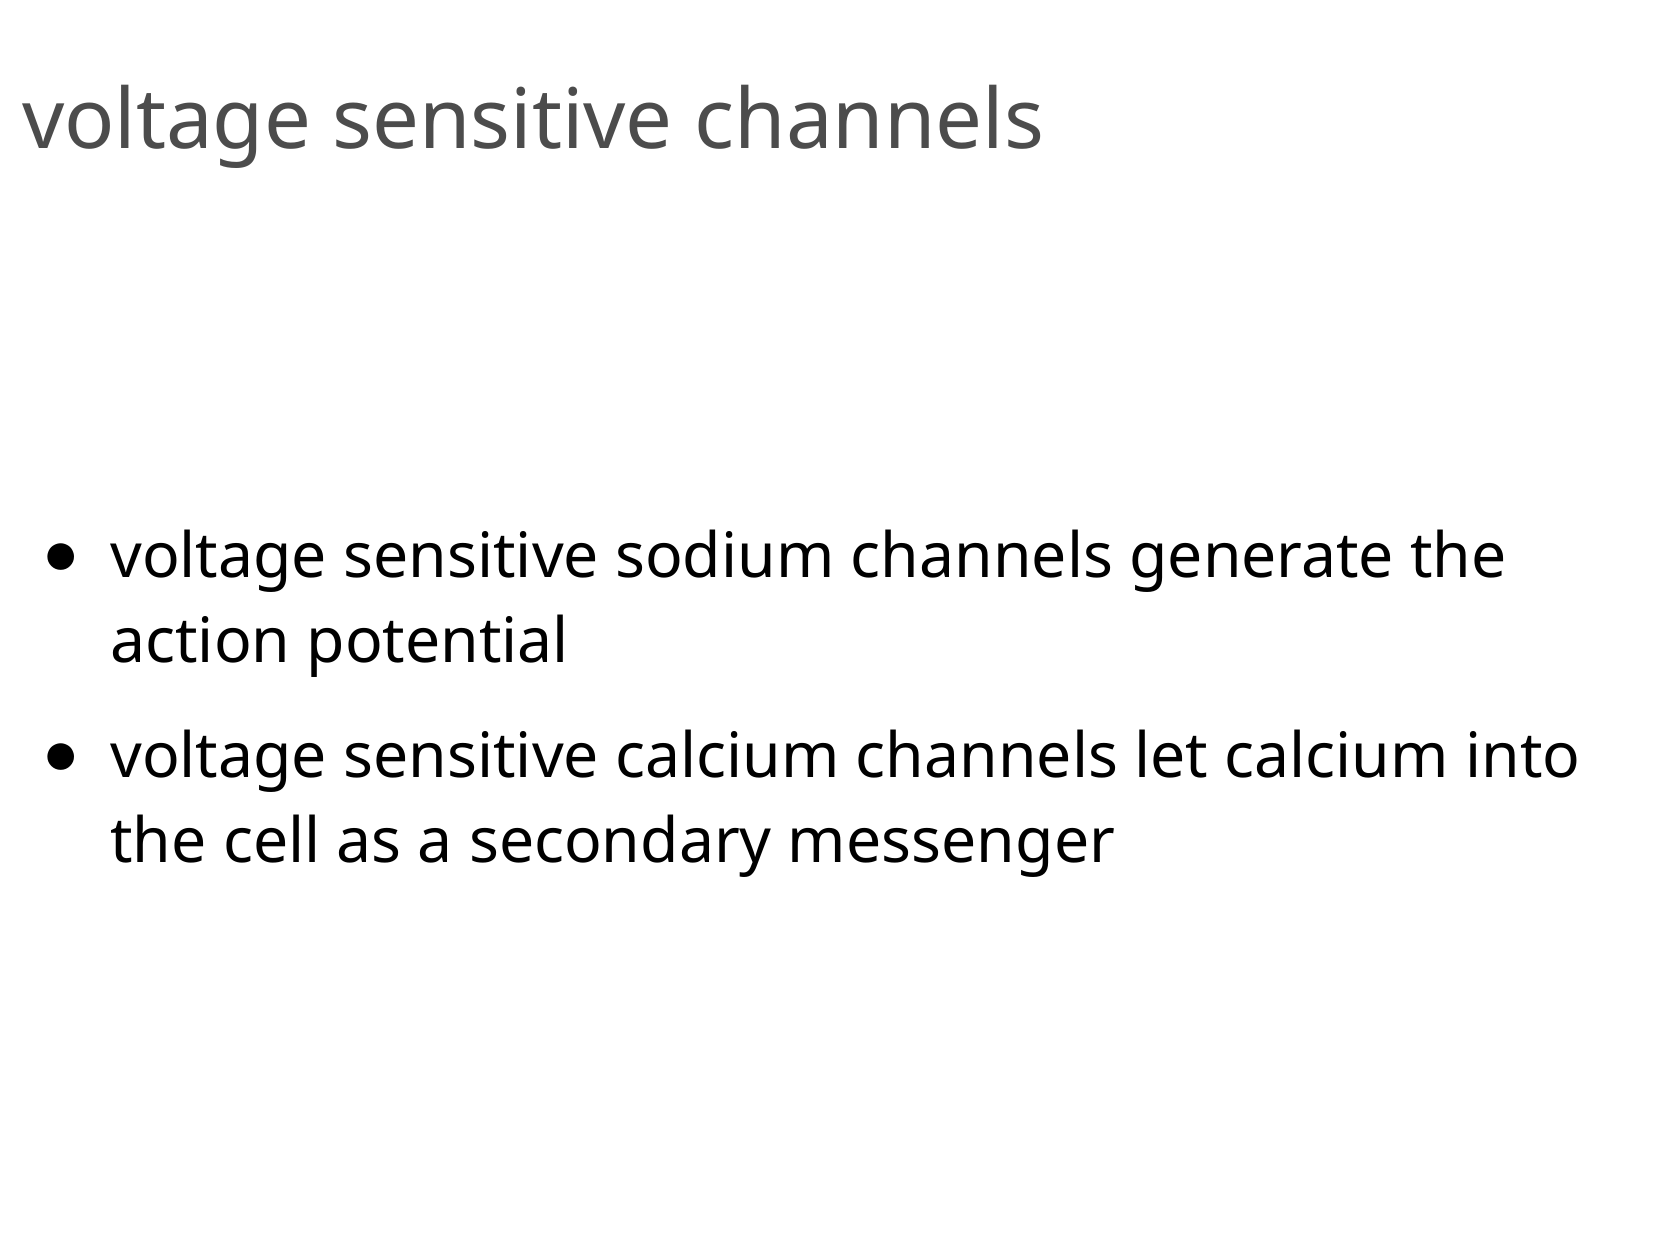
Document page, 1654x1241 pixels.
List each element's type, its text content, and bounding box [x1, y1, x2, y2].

title voltage sensitive channels [22, 19, 1654, 213]
list voltage sensitive sodium channels generate the action potential voltage sensitive calcium channels let calcium into the cell as a secondary messenger [25, 226, 1654, 1166]
